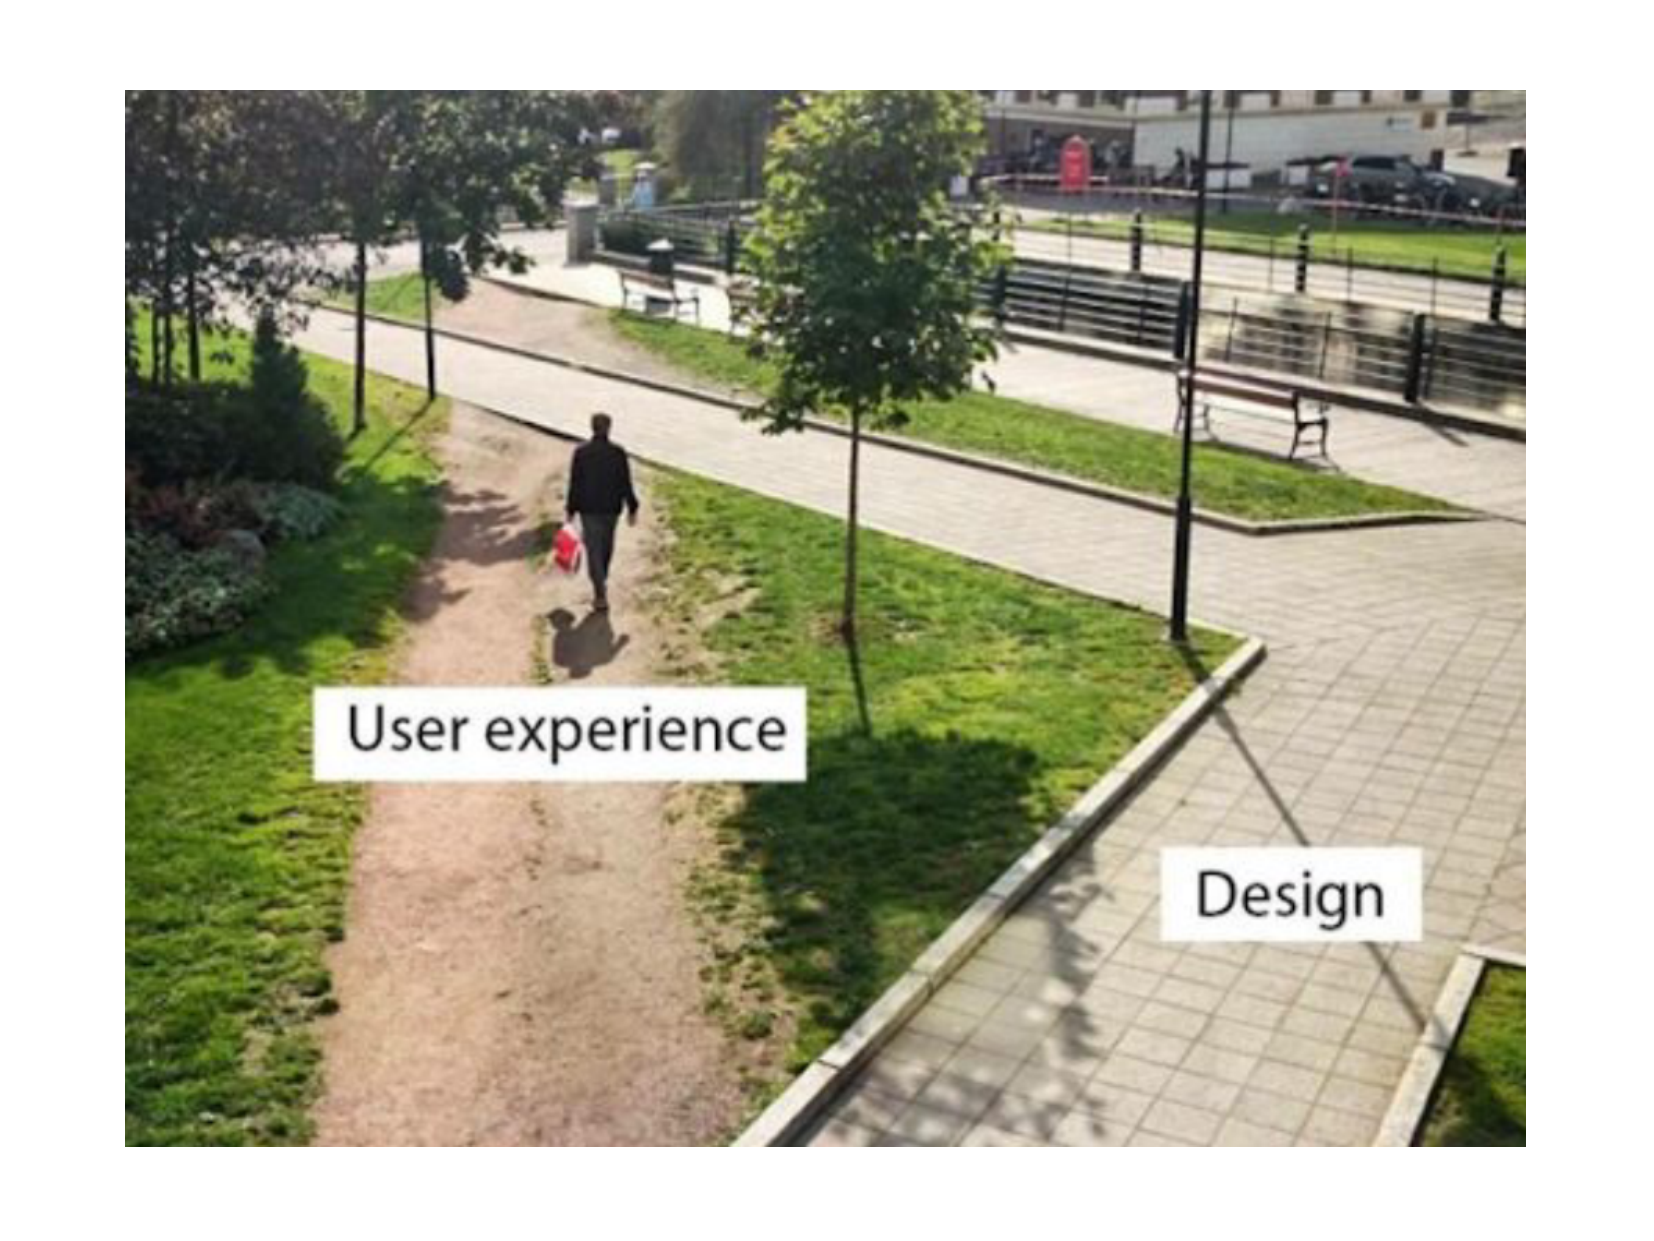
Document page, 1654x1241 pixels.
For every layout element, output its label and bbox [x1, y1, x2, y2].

picture [125, 90, 1526, 1147]
